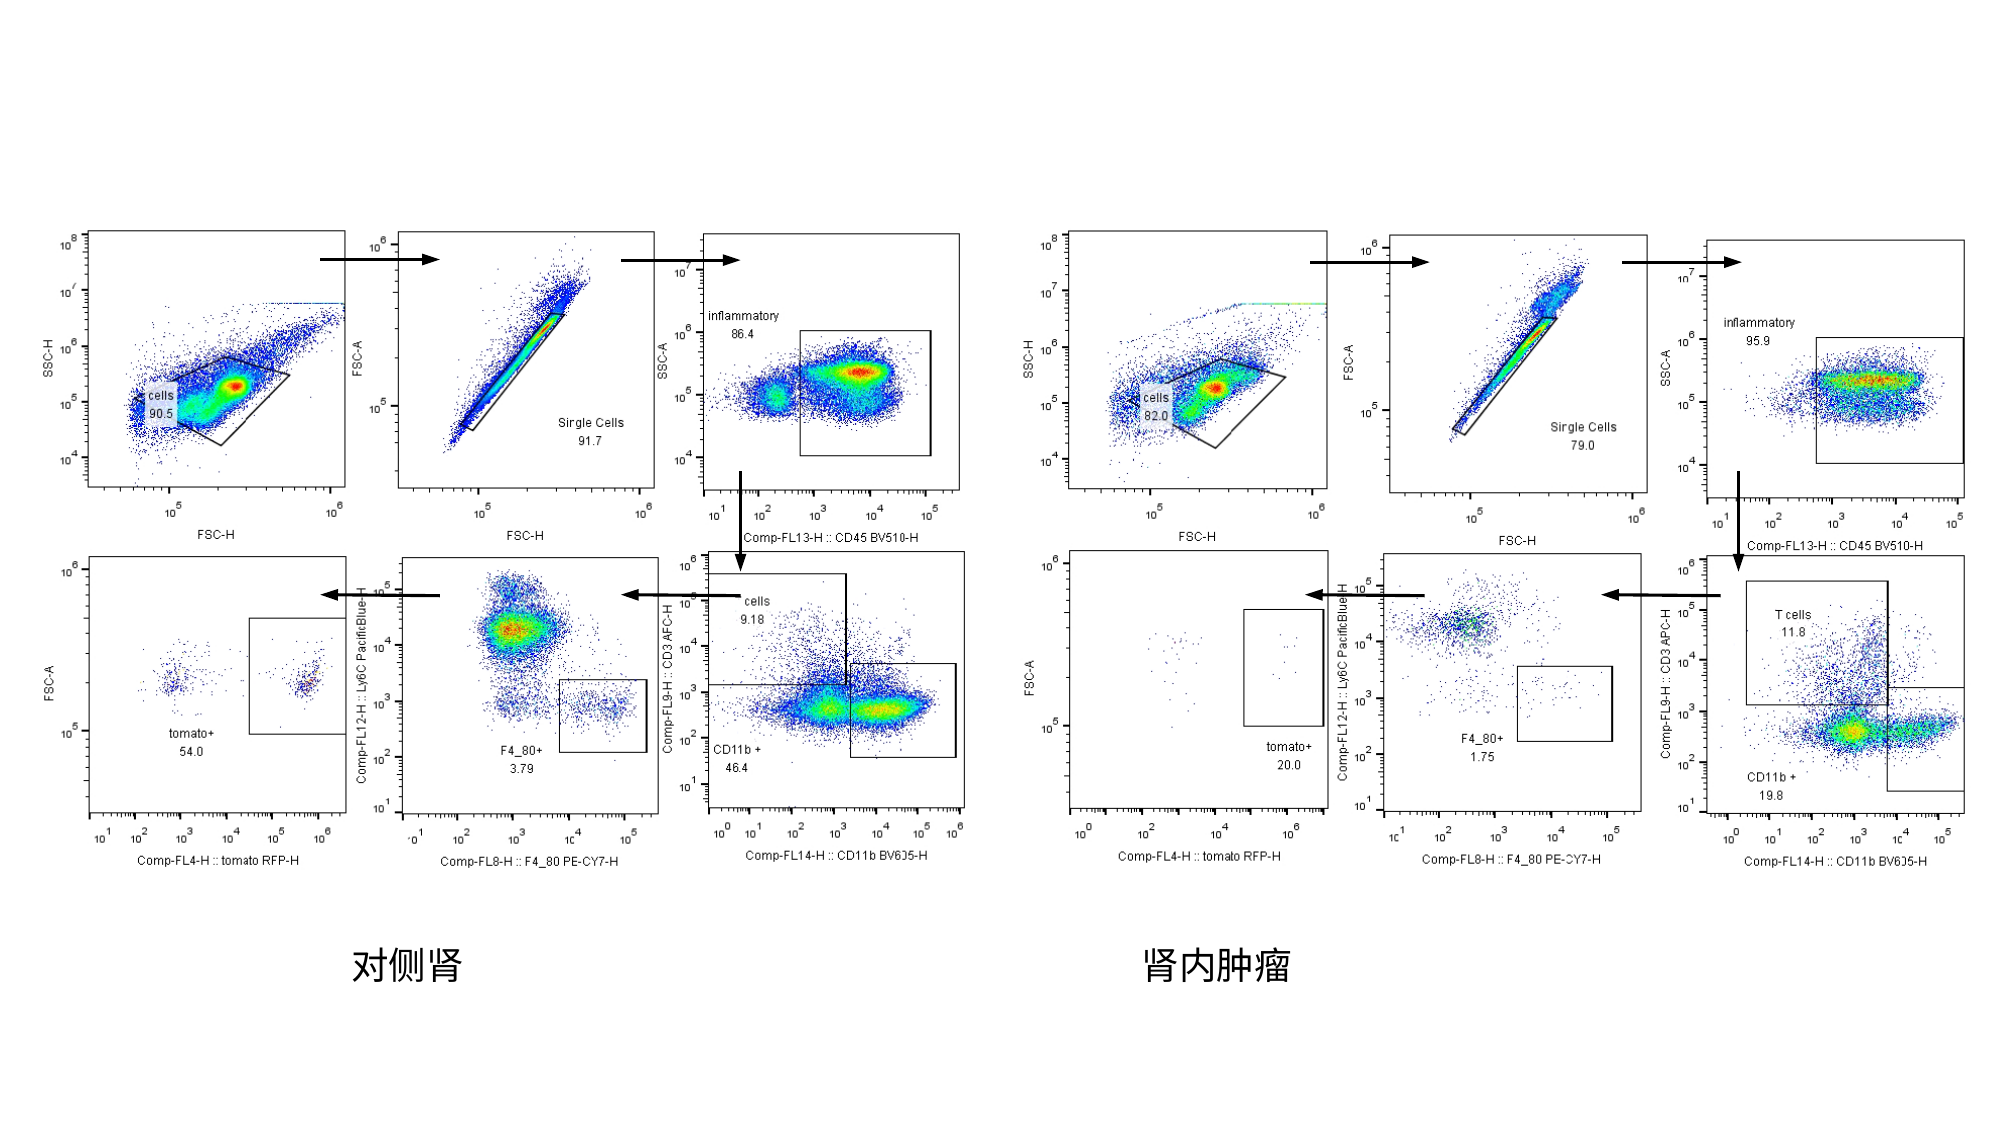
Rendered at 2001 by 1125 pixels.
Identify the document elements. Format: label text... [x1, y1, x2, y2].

picture [0, 196, 1985, 886]
text_box 对侧肾 肾内肿瘤 [336, 934, 1786, 996]
